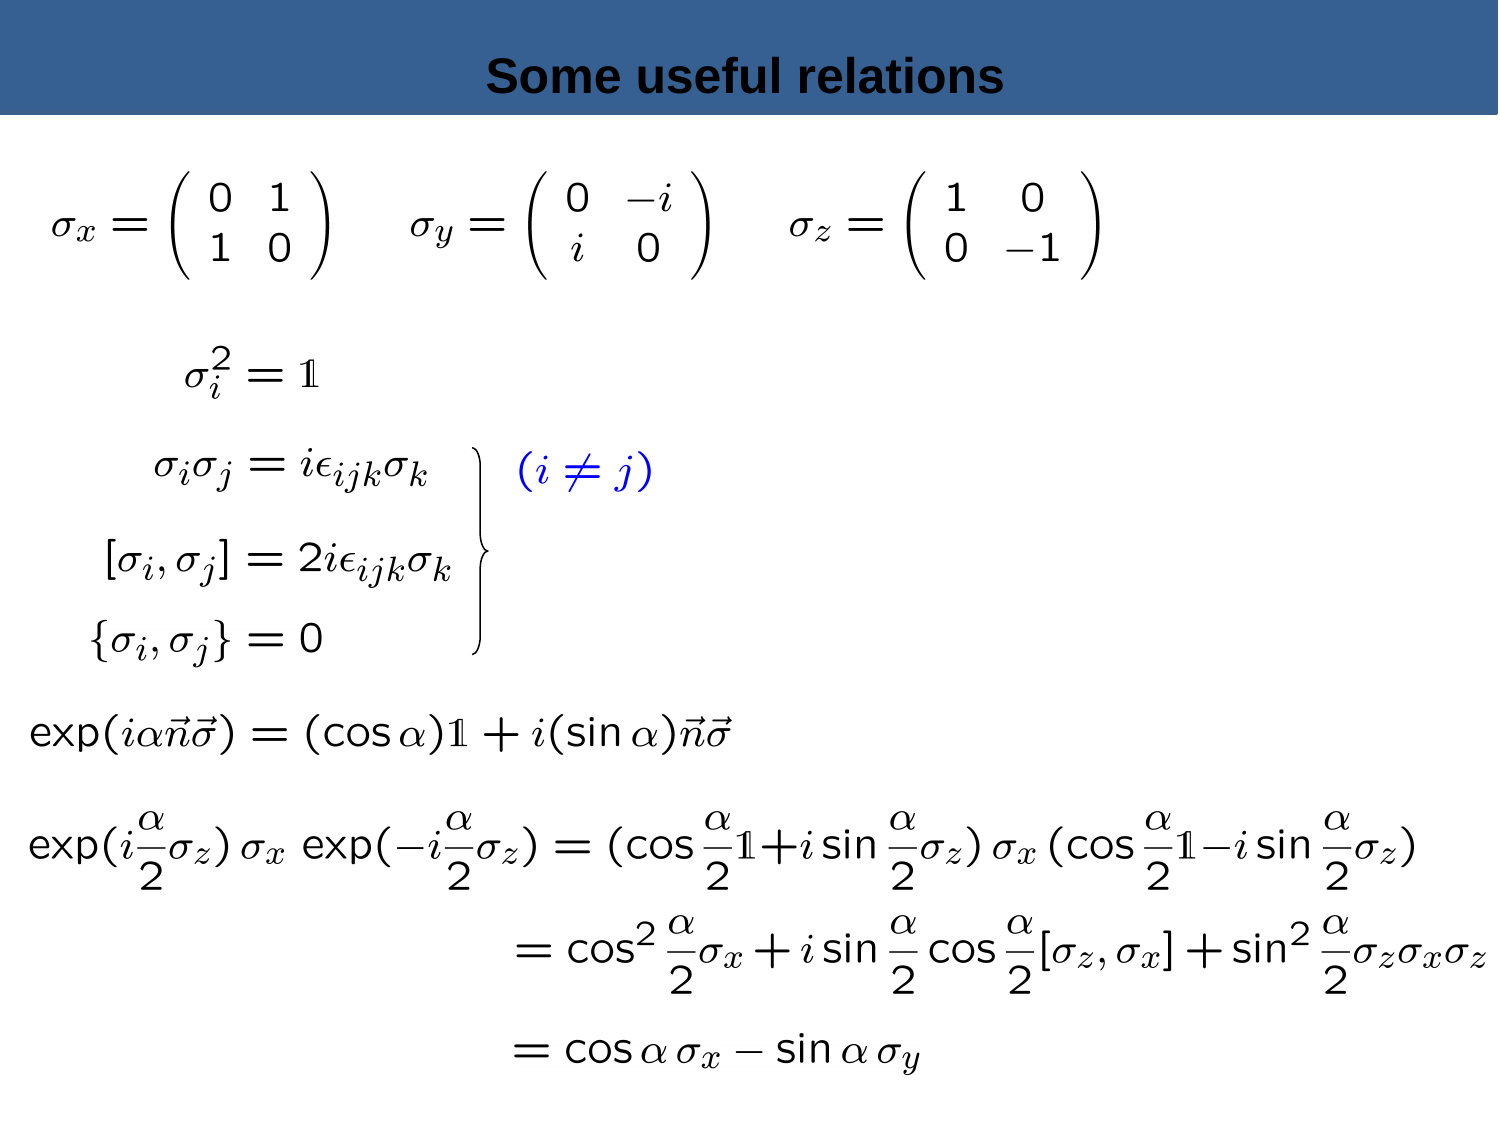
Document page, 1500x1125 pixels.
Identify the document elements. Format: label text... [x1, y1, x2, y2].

picture [91, 619, 323, 668]
picture [518, 451, 652, 493]
picture [52, 171, 330, 280]
picture [106, 537, 451, 590]
picture [789, 171, 1101, 280]
picture [30, 714, 733, 756]
picture [514, 1031, 921, 1076]
text_box Some useful relations [470, 35, 1021, 112]
picture [515, 914, 1487, 995]
picture [153, 446, 427, 495]
picture [409, 171, 710, 280]
picture [184, 345, 320, 400]
picture [29, 810, 1416, 890]
